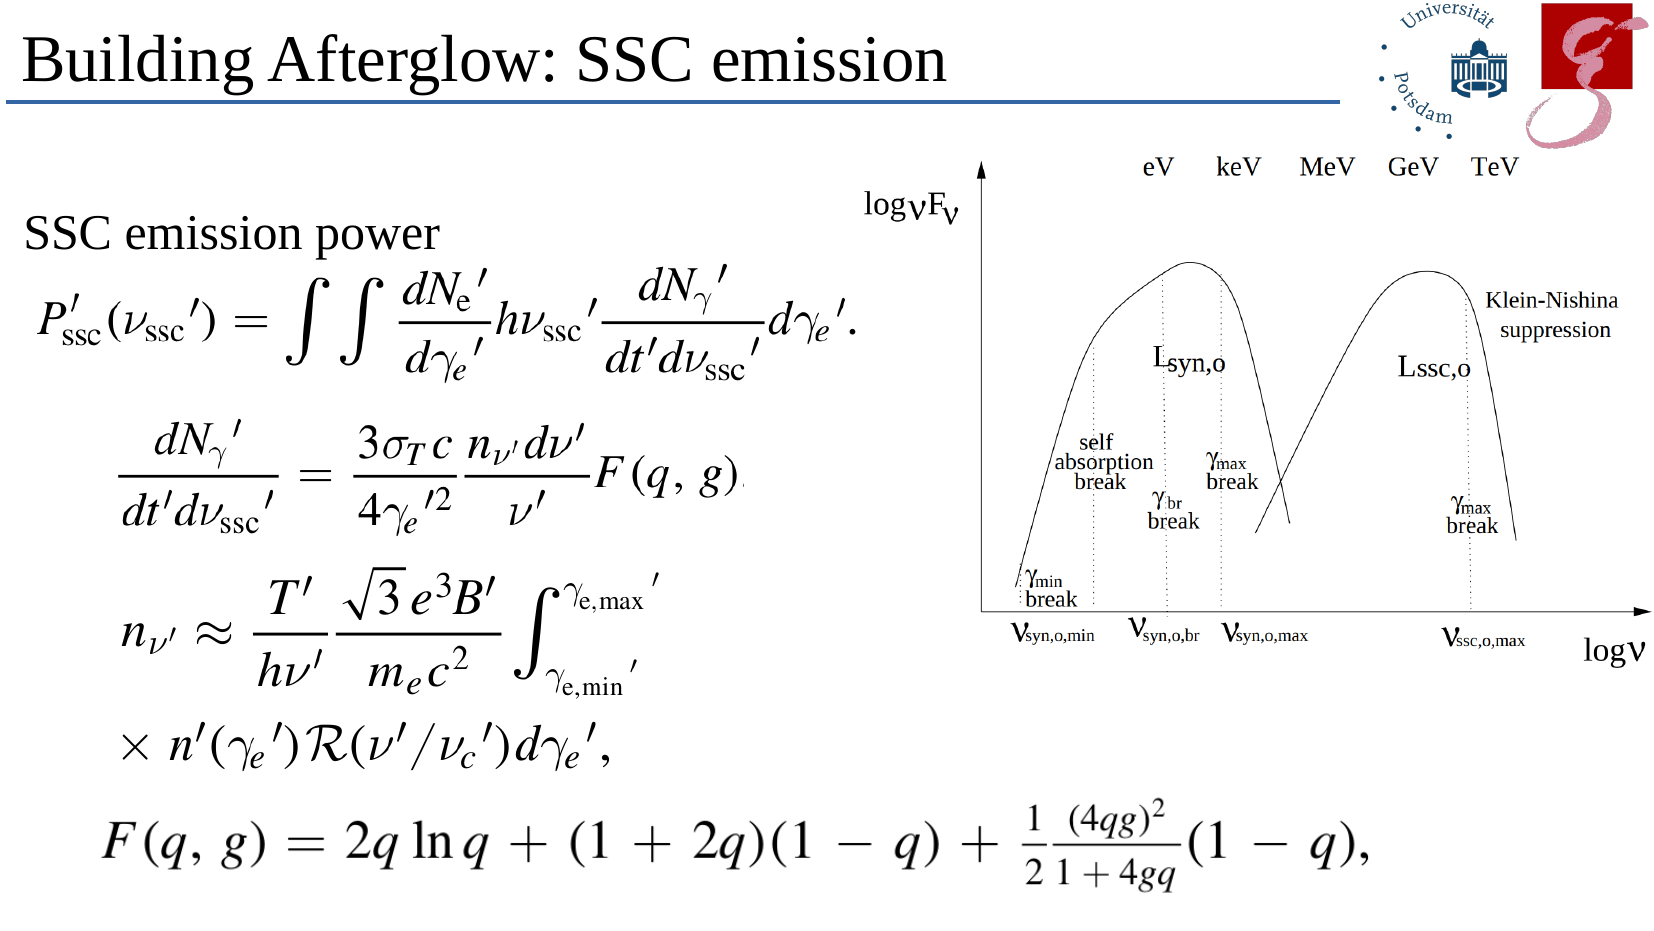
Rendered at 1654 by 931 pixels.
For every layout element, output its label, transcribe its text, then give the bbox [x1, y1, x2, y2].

picture [96, 787, 1388, 898]
title Building Afterglow: SSC emission [20, 0, 1375, 118]
picture [112, 412, 744, 537]
text_box SSC emission power [8, 197, 451, 263]
picture [32, 262, 858, 387]
picture [862, 0, 1654, 669]
picture [112, 562, 665, 776]
